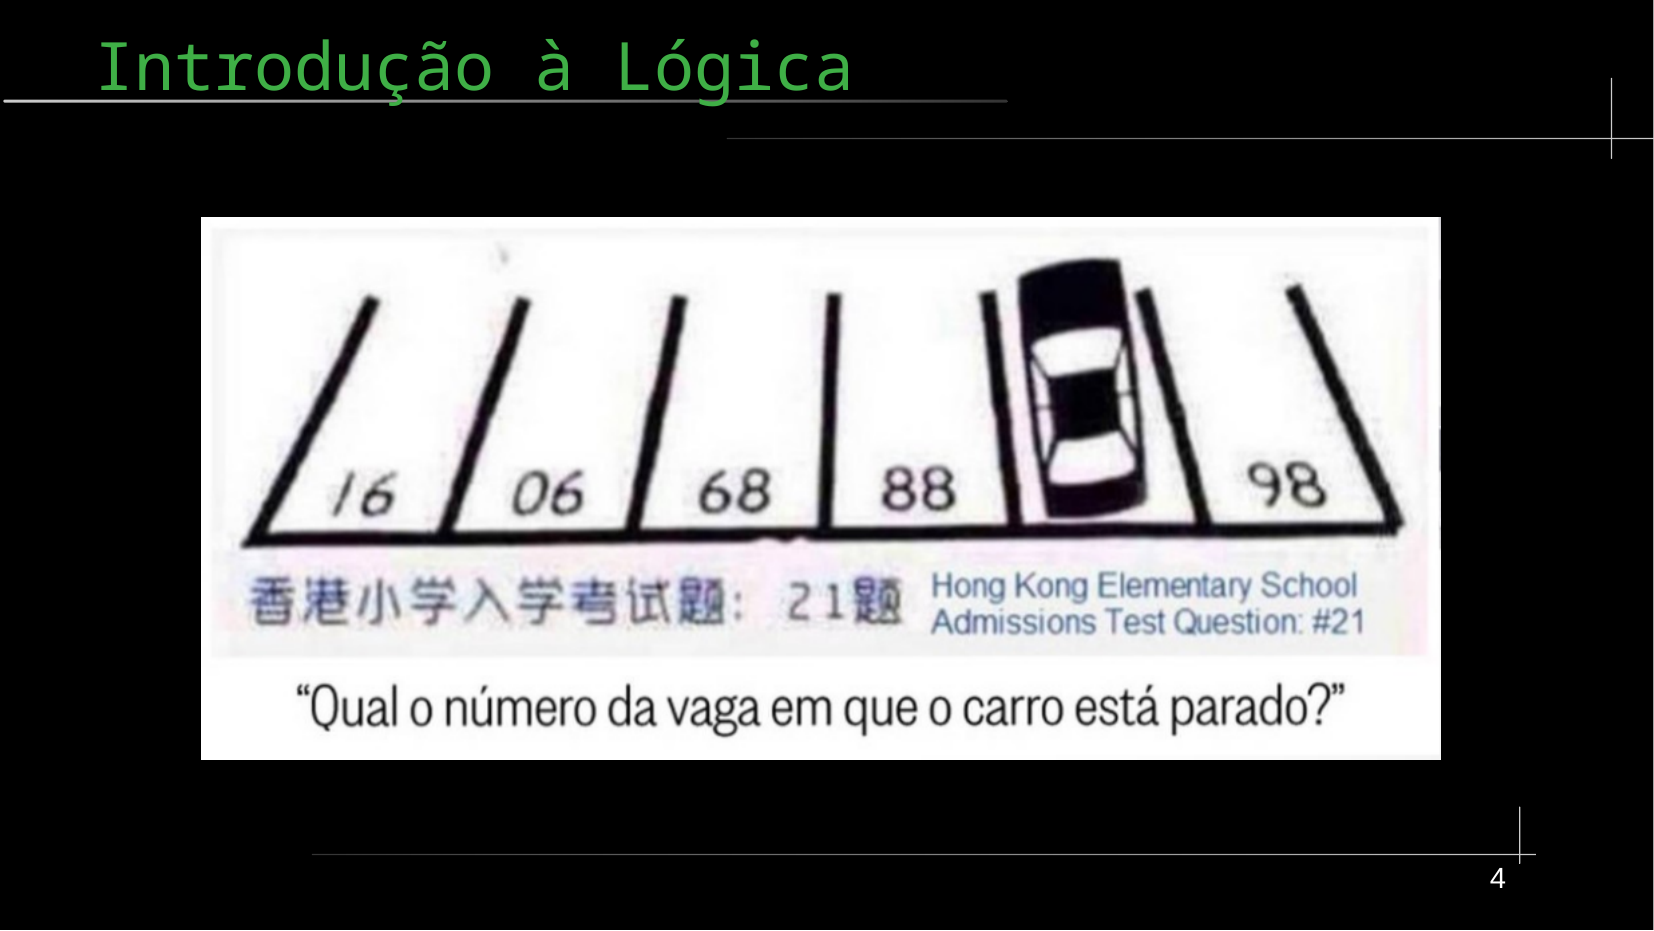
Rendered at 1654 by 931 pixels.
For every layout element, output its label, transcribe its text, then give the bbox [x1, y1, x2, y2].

picture [201, 217, 1441, 760]
title Introdução à Lógica [23, 11, 1589, 119]
